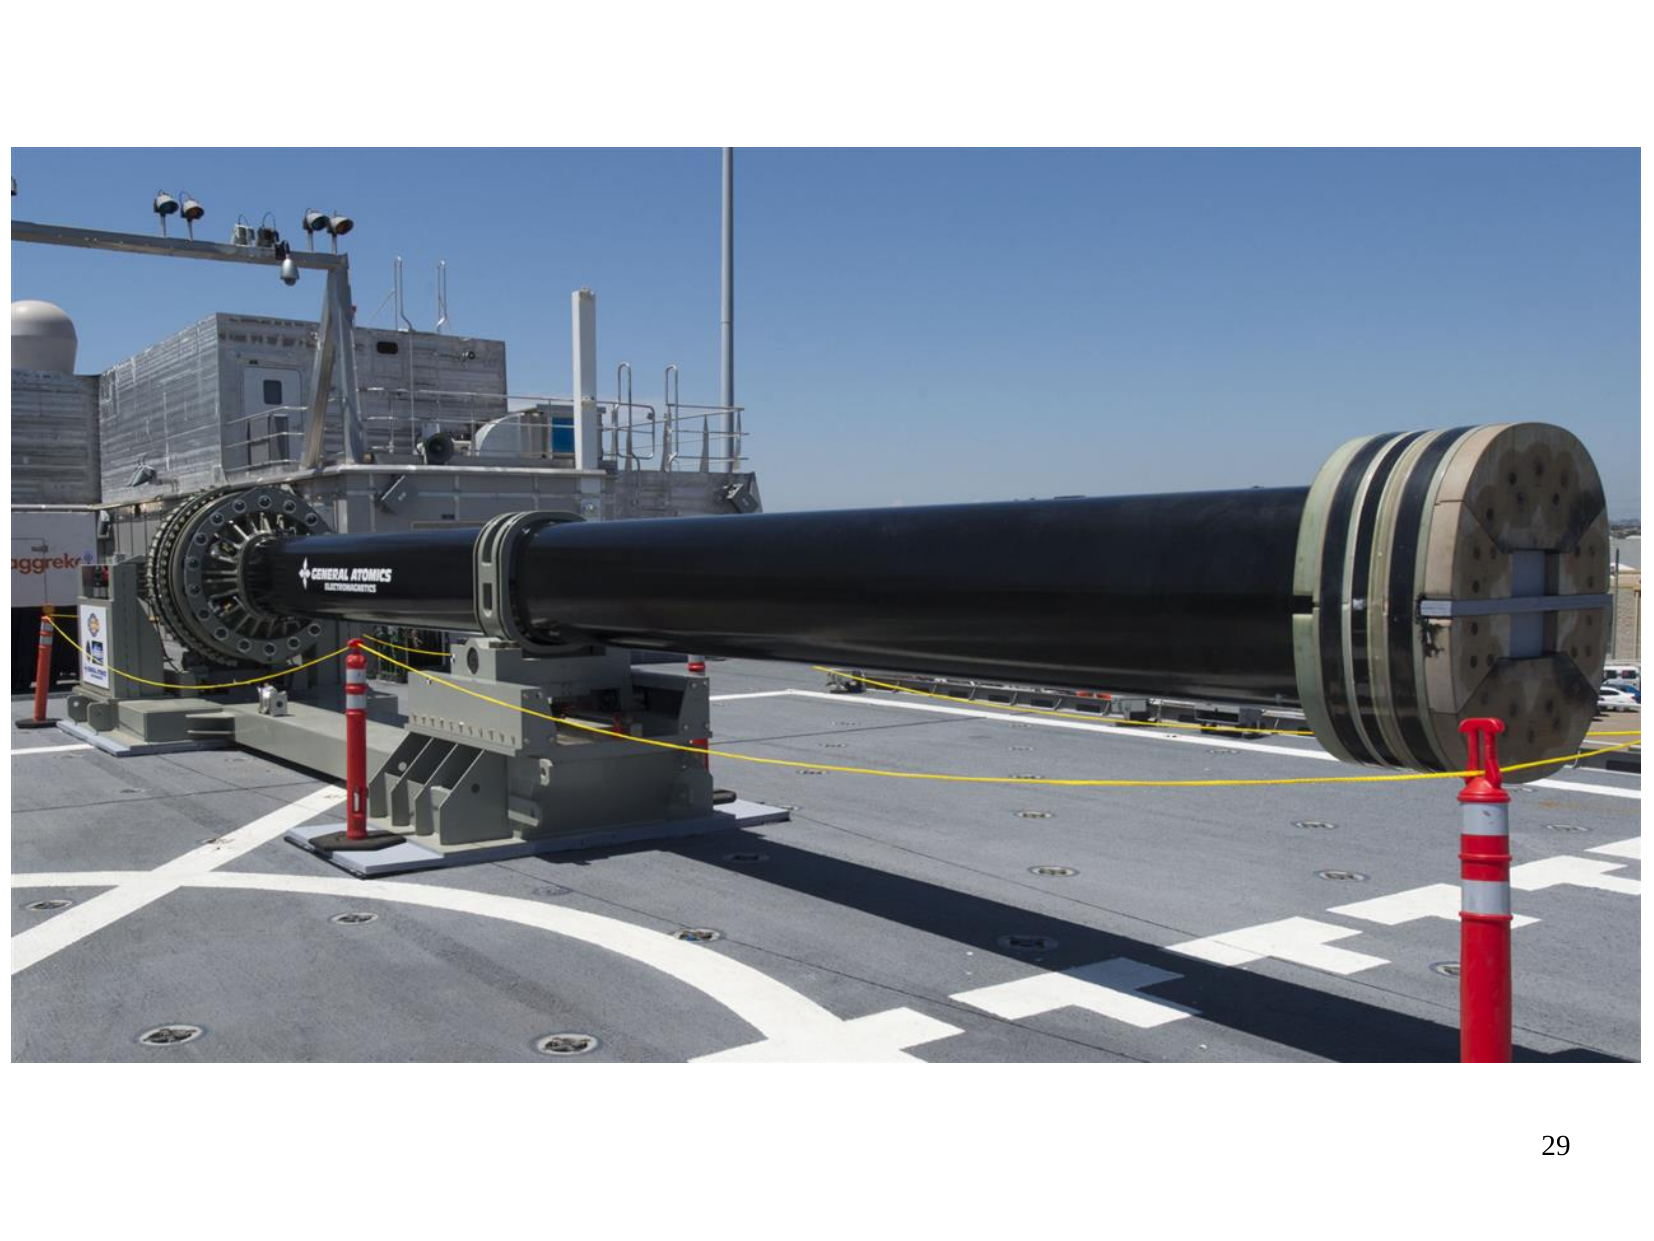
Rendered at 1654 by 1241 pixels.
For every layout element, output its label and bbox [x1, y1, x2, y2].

picture [11, 147, 1641, 1063]
